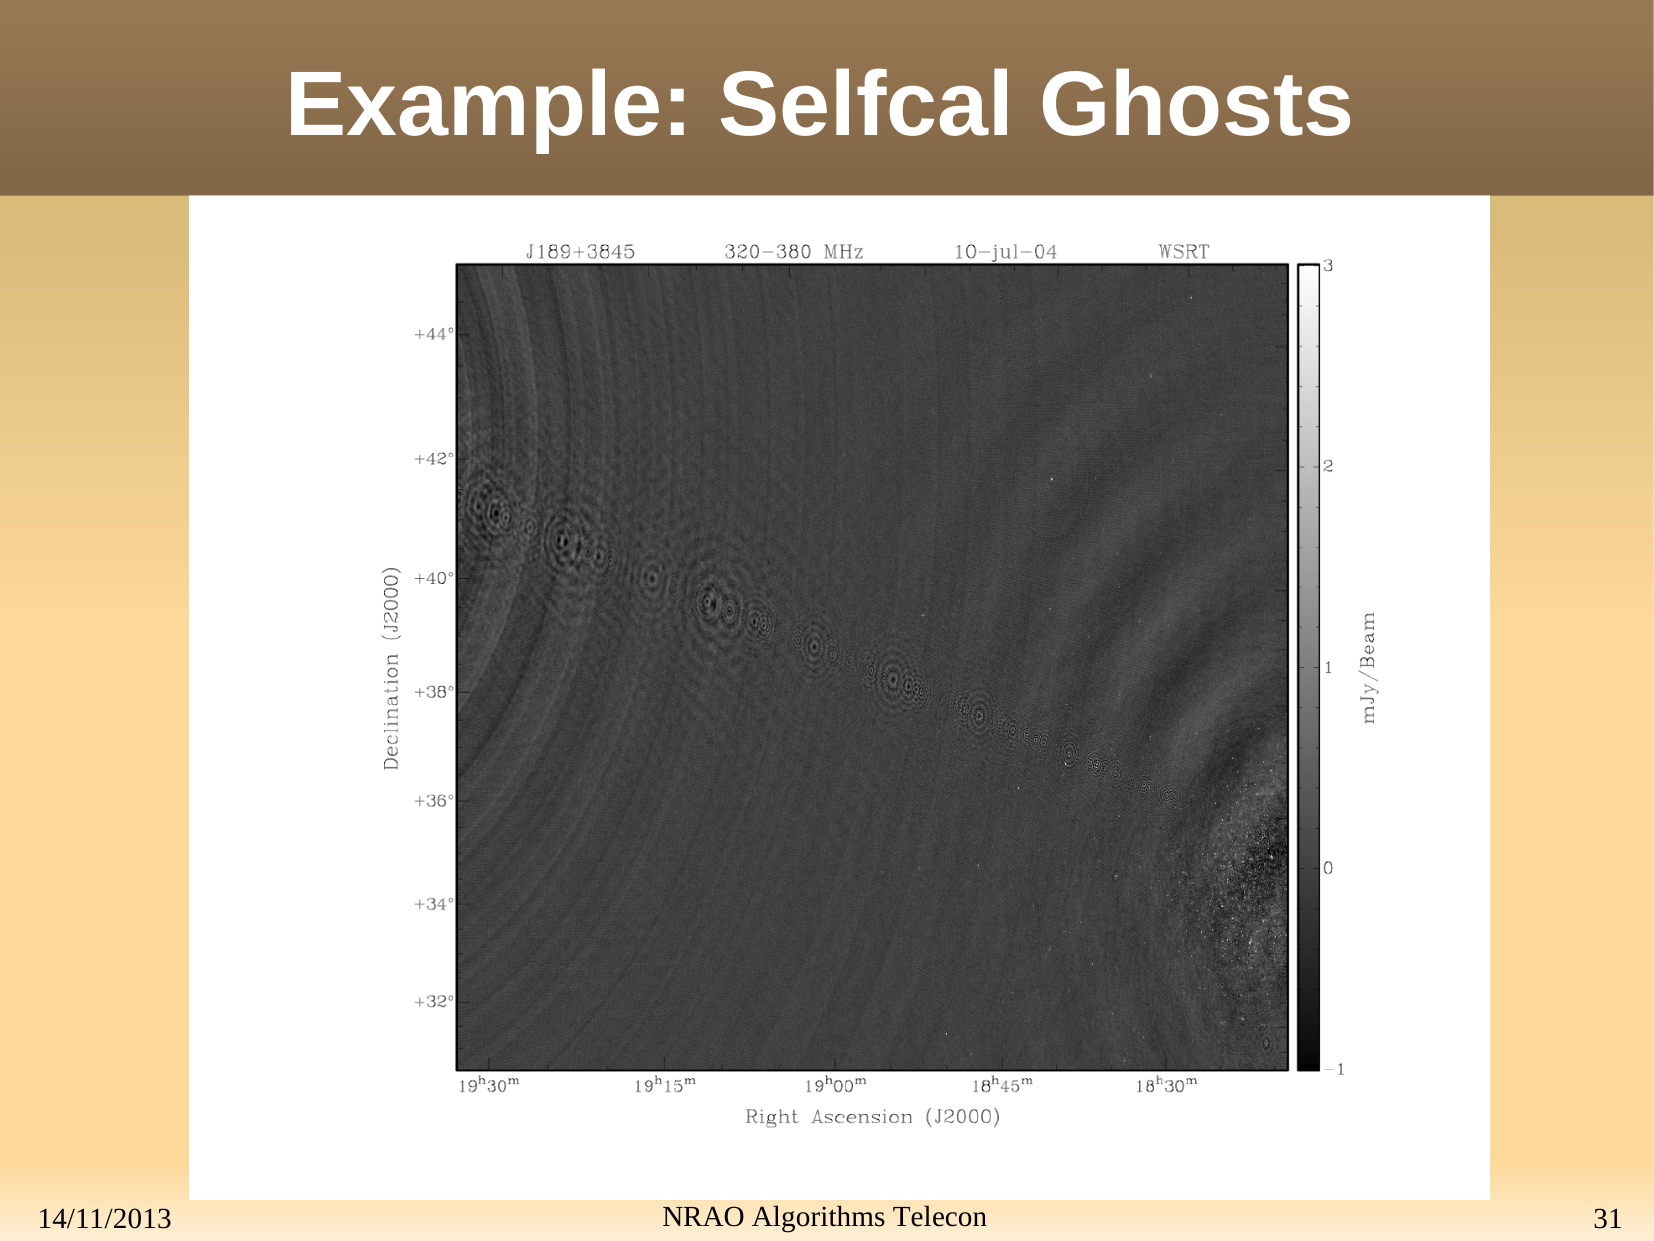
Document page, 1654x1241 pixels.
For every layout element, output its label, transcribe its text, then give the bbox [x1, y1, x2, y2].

title Example: Selfcal Ghosts [76, 0, 1565, 208]
picture [0, 0, 1654, 1241]
